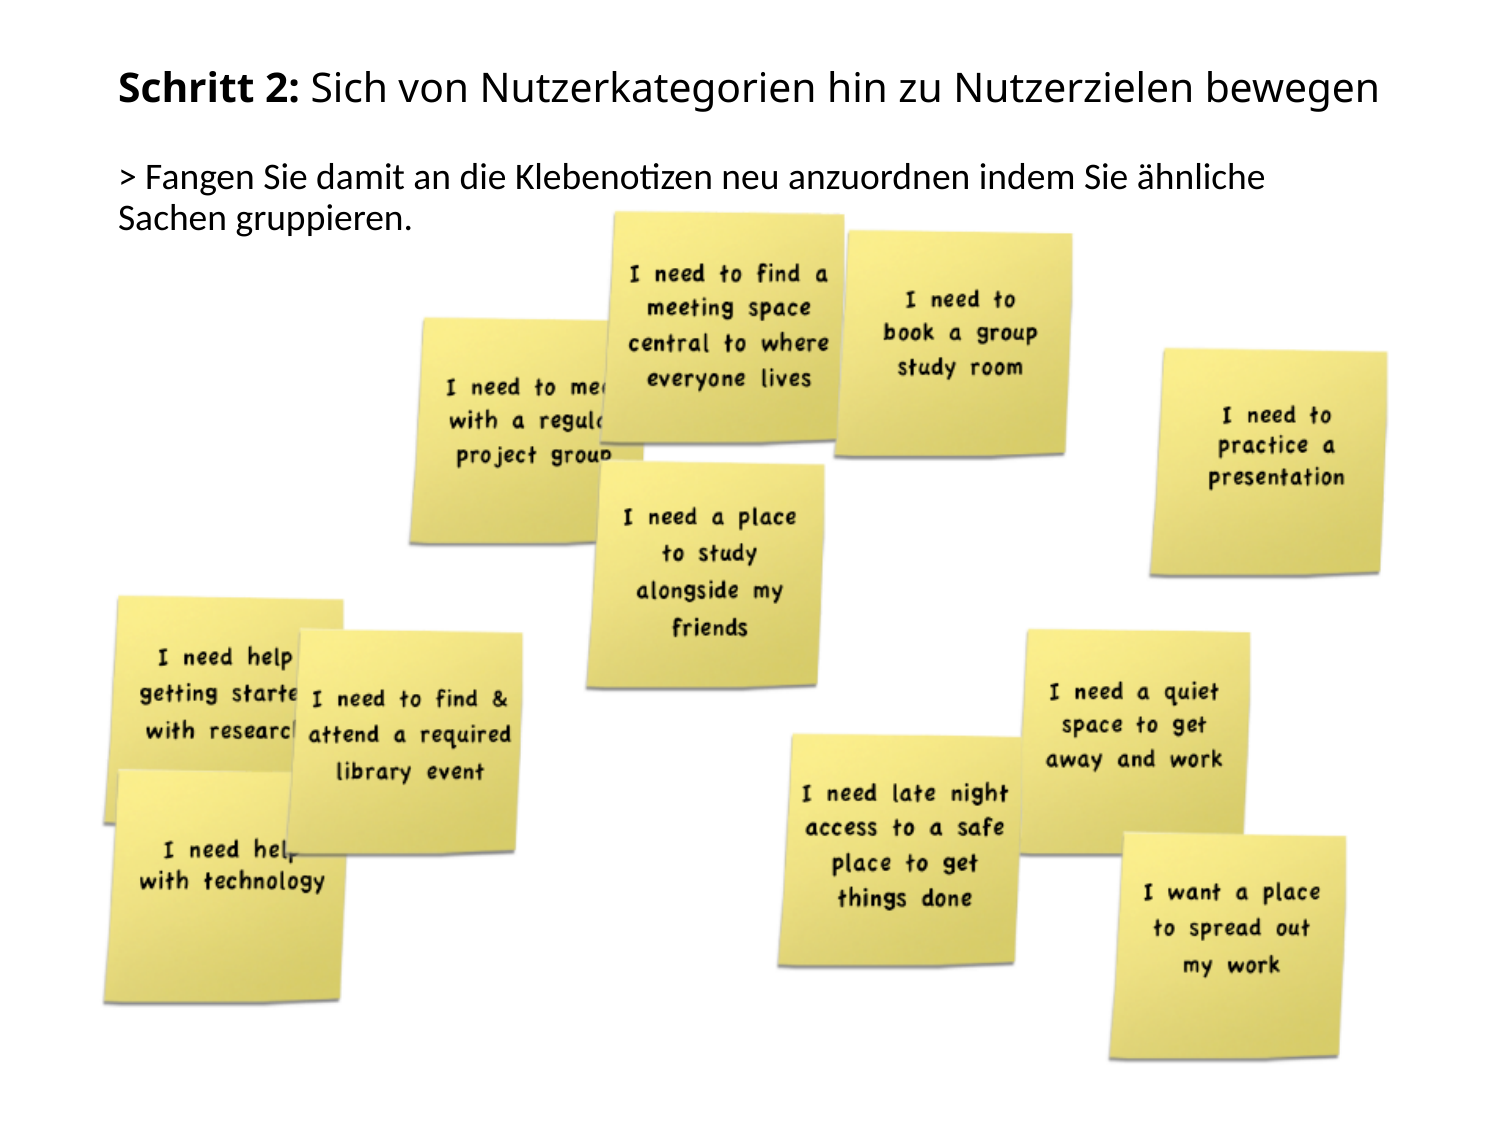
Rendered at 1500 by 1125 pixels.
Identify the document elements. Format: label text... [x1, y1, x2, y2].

list > Fangen Sie damit an die Klebenotizen neu anzuordnen indem Sie ähnliche Sachen gruppieren. [103, 149, 1397, 1014]
picture [84, 205, 1416, 1091]
title Schritt 2: Sich von Nutzerkategorien hin zu Nutzerzielen bewegen [103, 59, 1397, 122]
